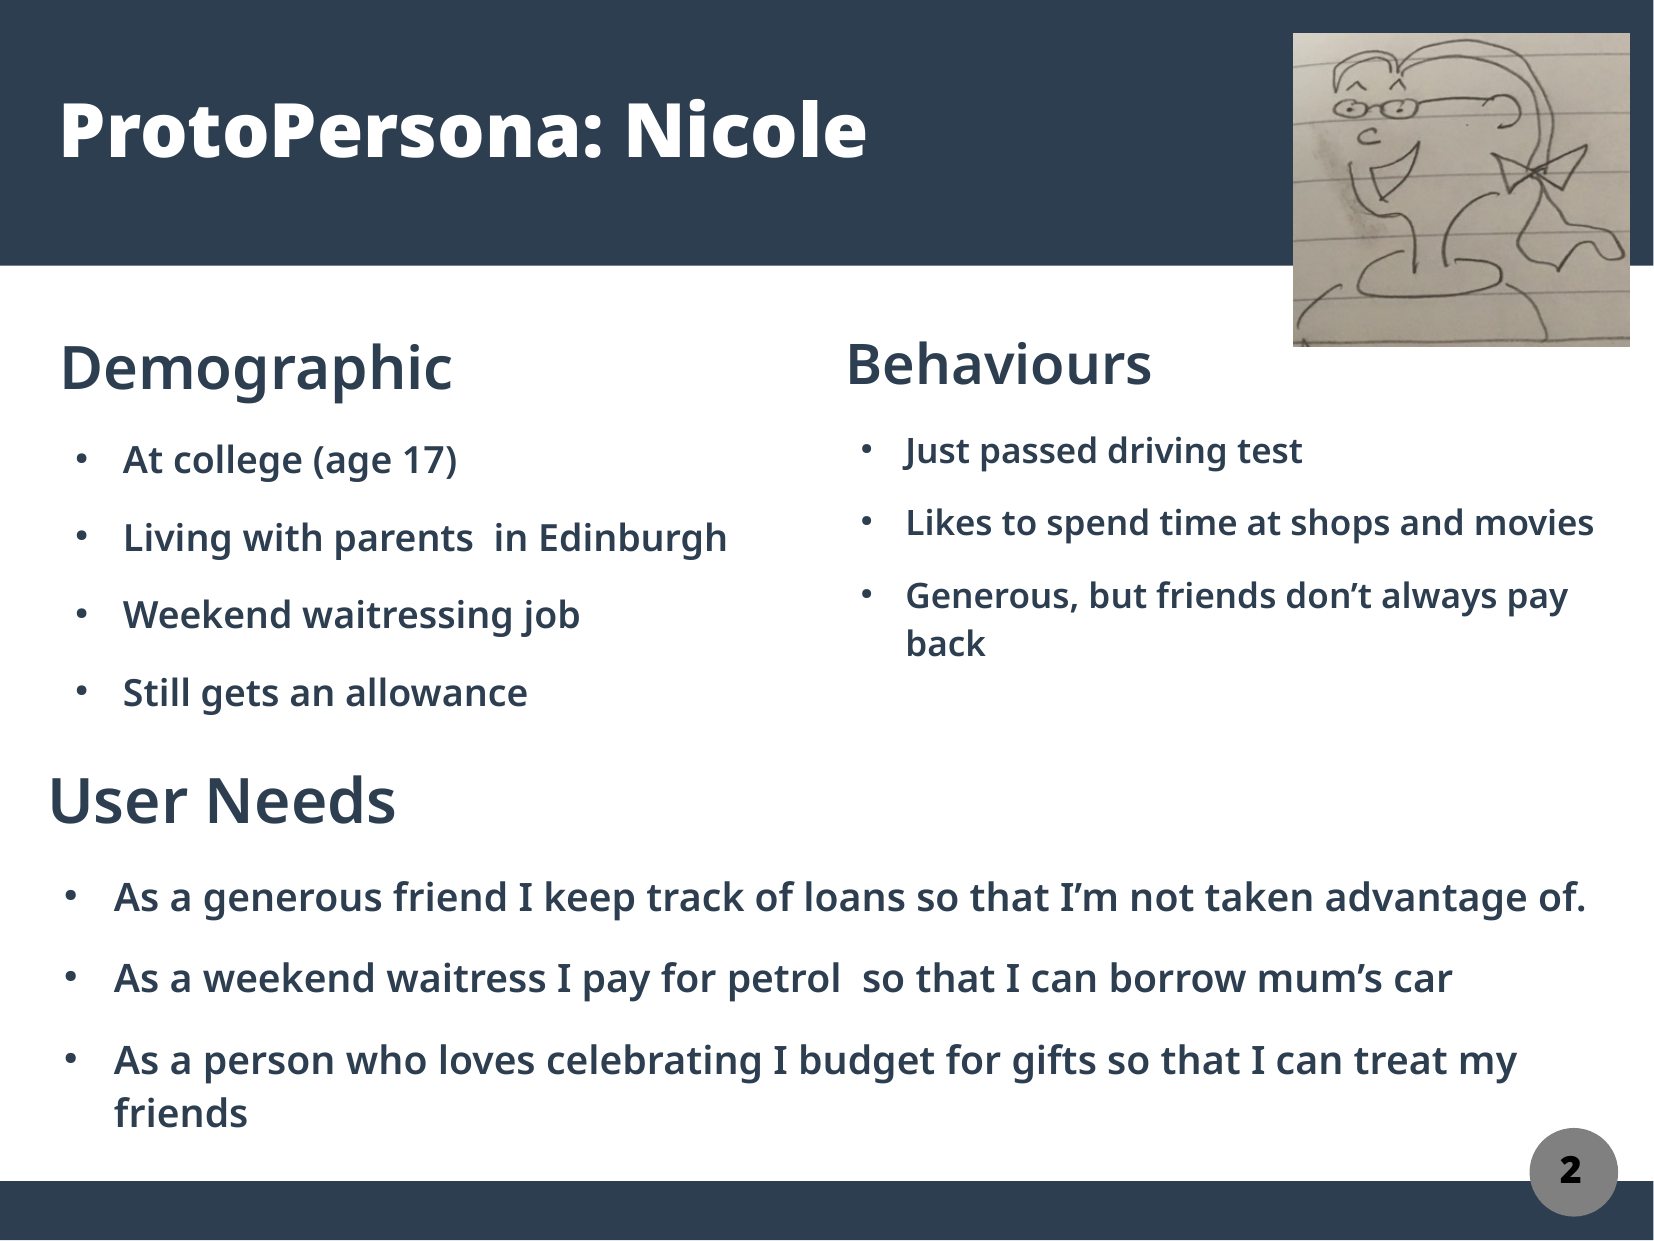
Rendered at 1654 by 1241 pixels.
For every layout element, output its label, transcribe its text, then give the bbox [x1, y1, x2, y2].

title ProtoPersona: Nicole [59, 49, 1293, 207]
list Behaviours Just passed driving test Likes to spend time at shops and movies Generous, but friends don’t always pay back [845, 324, 1596, 720]
list User Needs As a generous friend I keep track of loans so that I’m not taken advantage of. As a weekend waitress I pay for petrol so that I can borrow mum’s car As a person who loves celebrating I budget for gifts so that I can treat my friends [47, 756, 1596, 1151]
list Demographic At college (age 17) Living with parents in Edinburgh Weekend waitressing job Still gets an allowance [59, 325, 809, 720]
picture [1293, 33, 1630, 347]
